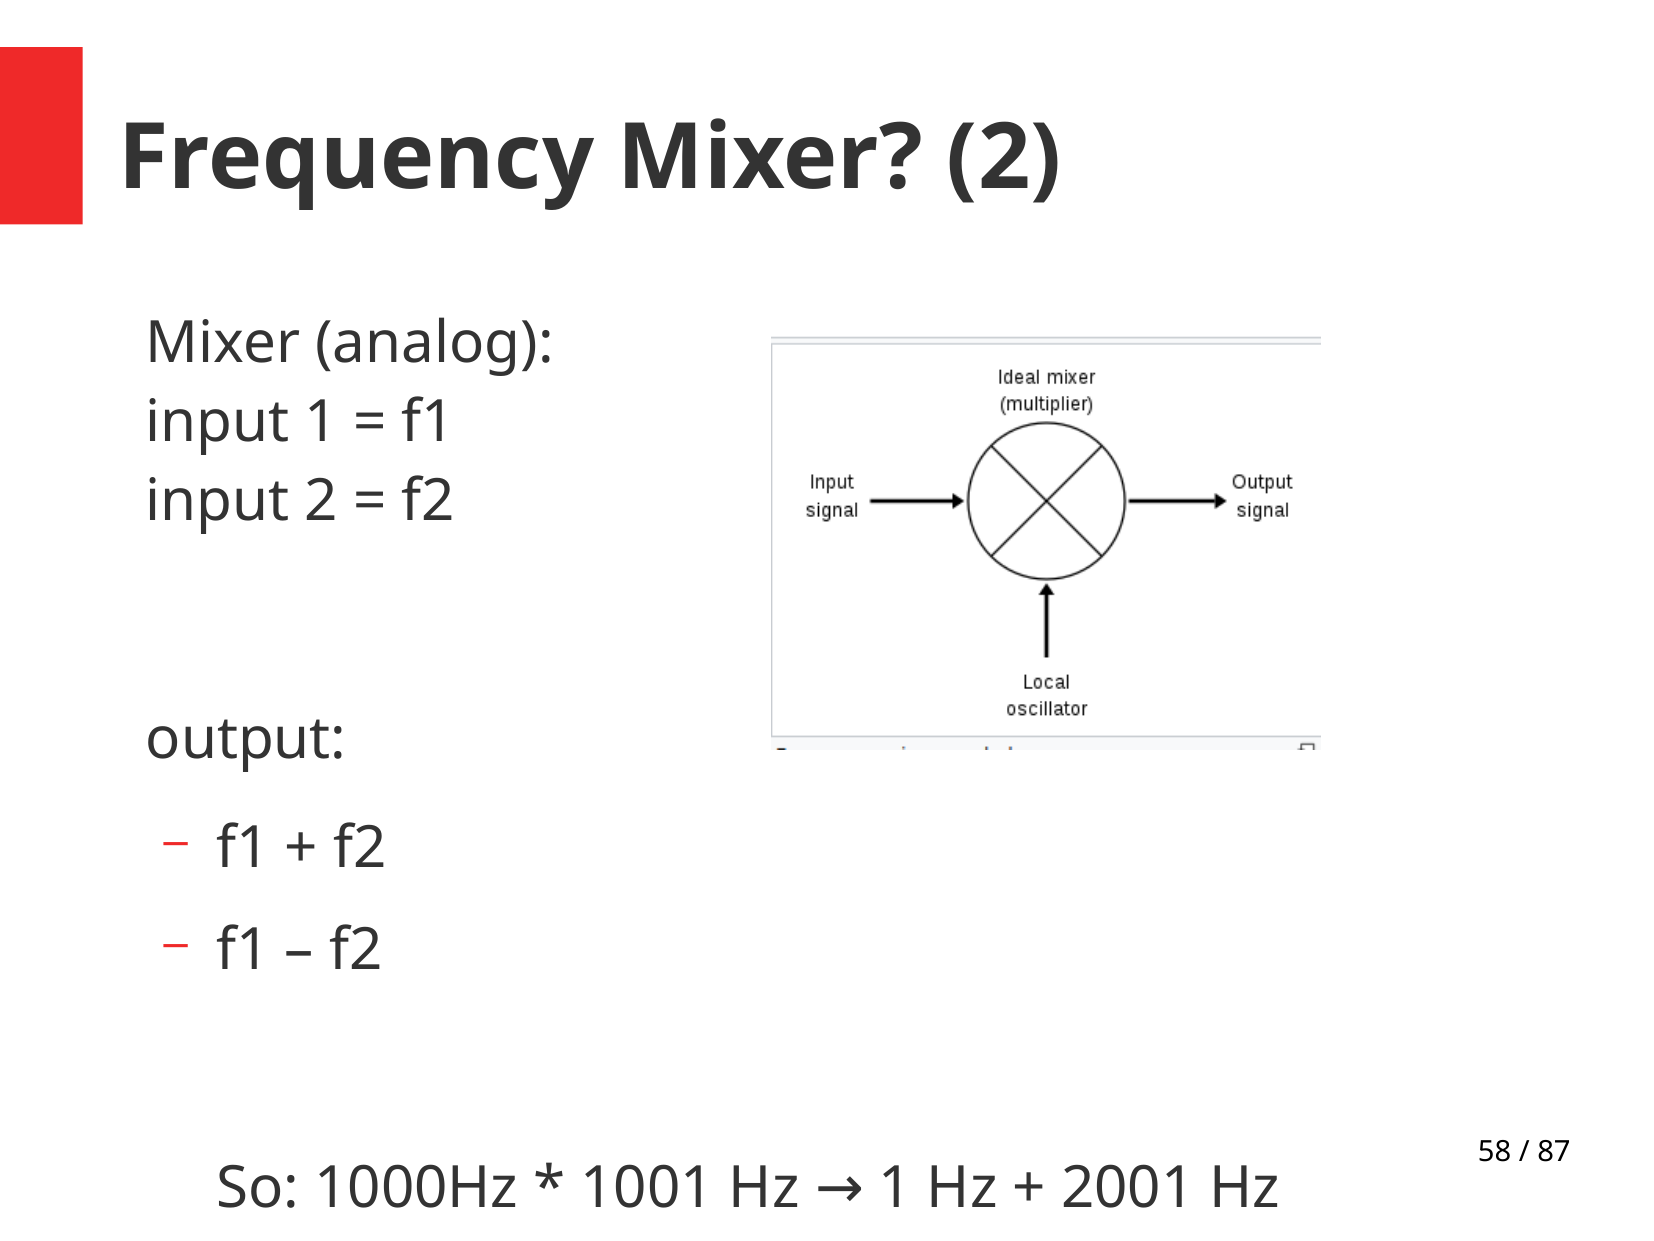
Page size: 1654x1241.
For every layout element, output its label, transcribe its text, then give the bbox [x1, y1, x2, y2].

picture [771, 334, 1321, 751]
title Frequency Mixer? (2) [118, 49, 1571, 257]
list Mixer (analog): input 1 = f1 input 2 = f2 output: f1 + f2 f1 – f2 So: 1000Hz * 1001 Hz → 1 Hz + 2001 Hz [75, 300, 1493, 576]
